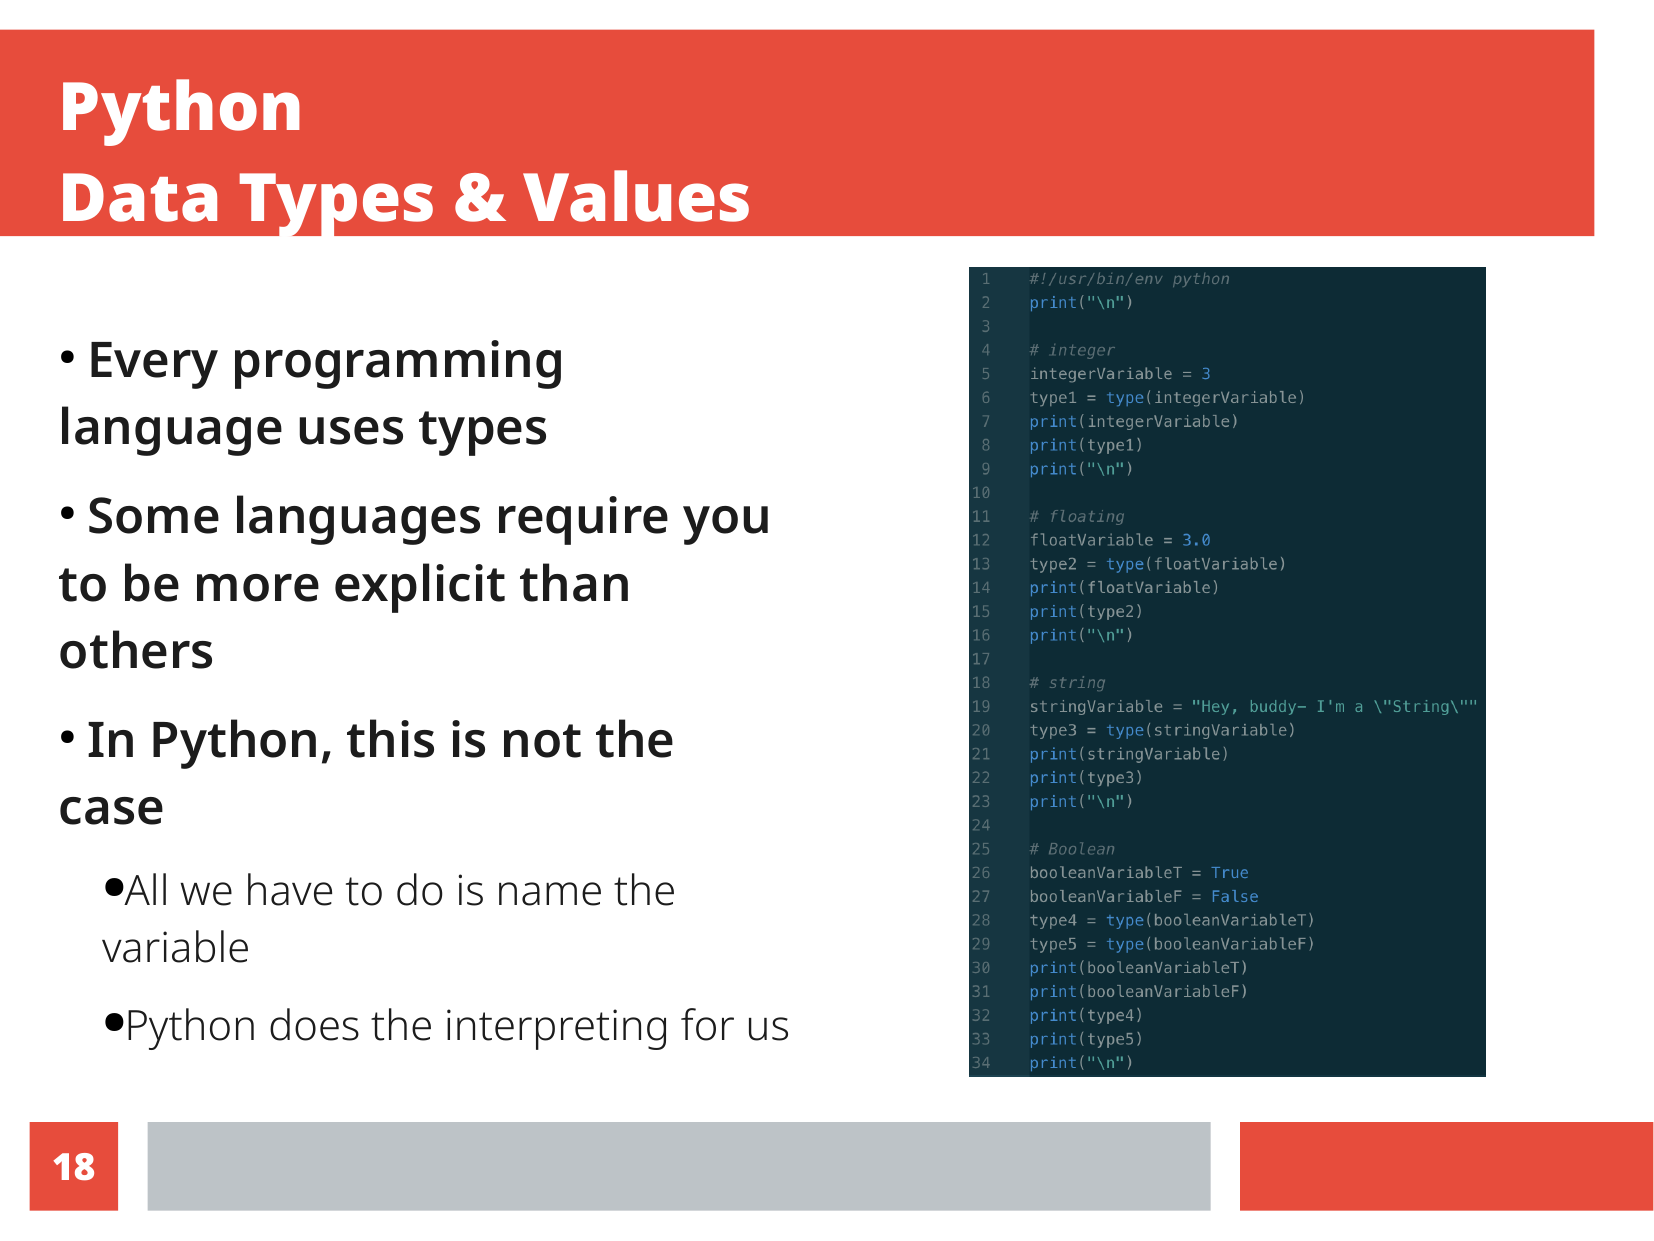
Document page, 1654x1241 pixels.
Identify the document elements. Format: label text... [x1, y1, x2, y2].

list Every programming language uses types Some languages require you to be more explicit than others In Python, this is not the case All we have to do is name the variable Python does the interpreting for us [59, 324, 794, 1093]
picture [969, 267, 1486, 1077]
title Python Data Types & Values [59, 59, 1595, 207]
